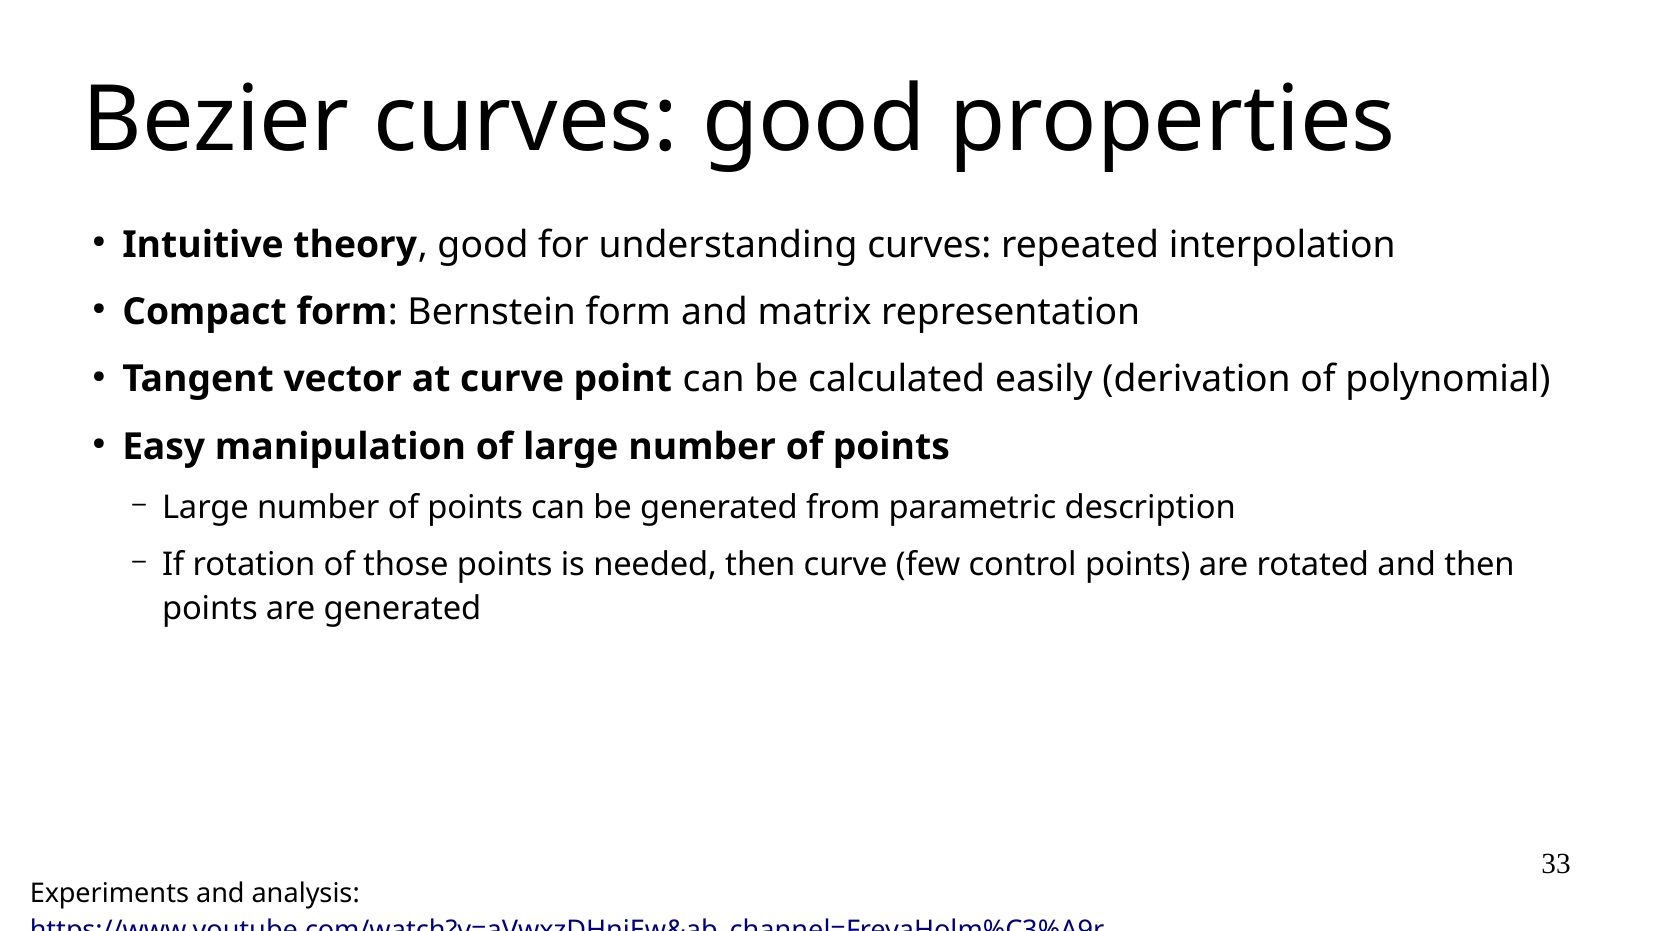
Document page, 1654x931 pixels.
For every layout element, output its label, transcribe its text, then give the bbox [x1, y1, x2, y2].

text_box Experiments and analysis: https://www.youtube.com/watch?v=aVwxzDHniEw&ab_channel=FreyaHolm%C3%A9r [15, 866, 1441, 916]
title Bezier curves: good properties [82, 37, 1571, 193]
list Intuitive theory, good for understanding curves: repeated interpolation Compact form: Bernstein form and matrix representation Tangent vector at curve point can be calculated easily (derivation of polynomial) Easy manipulation of large number of points Large number of points can be generated from parametric description If rotation of those points is needed, then curve (few control points) are rotated and then points are generated [82, 217, 1571, 661]
